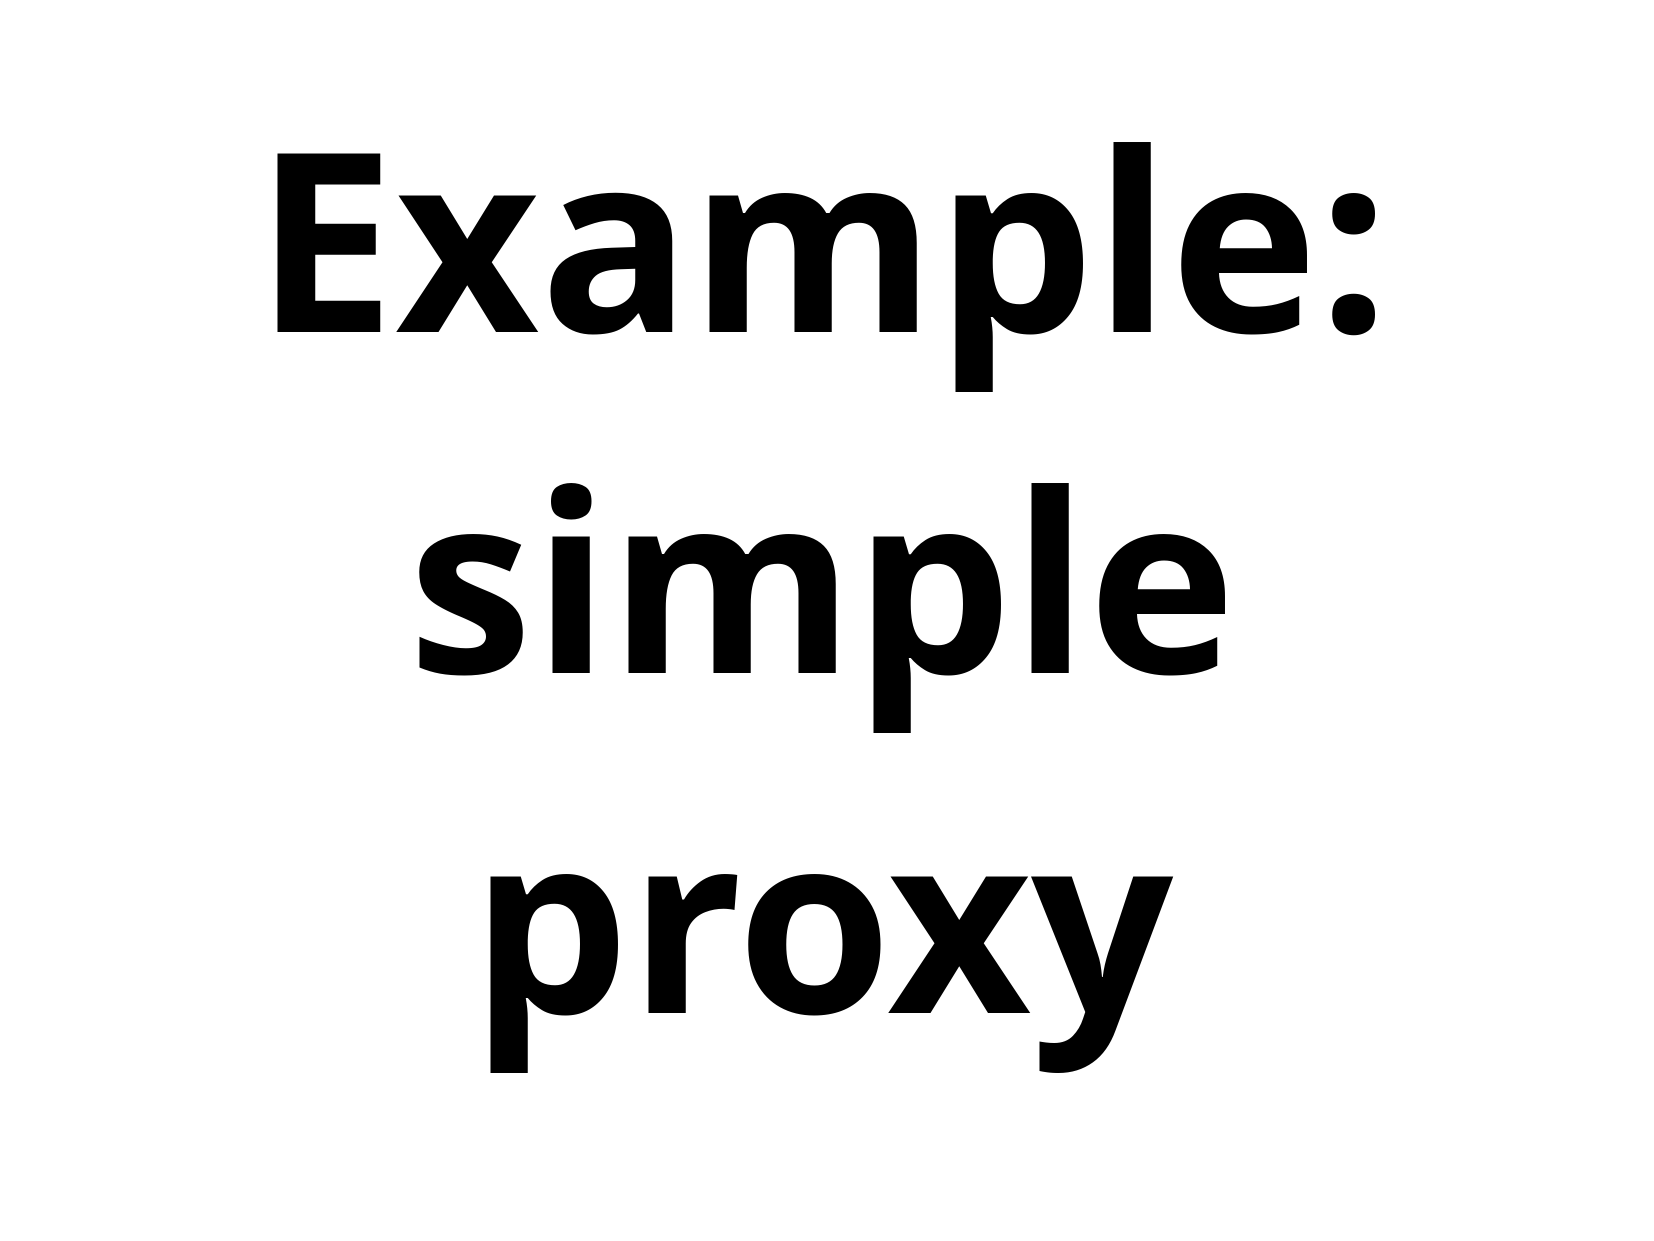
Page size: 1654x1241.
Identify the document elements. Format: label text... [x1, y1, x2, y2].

title Example: simple proxy [78, 119, 1567, 1034]
